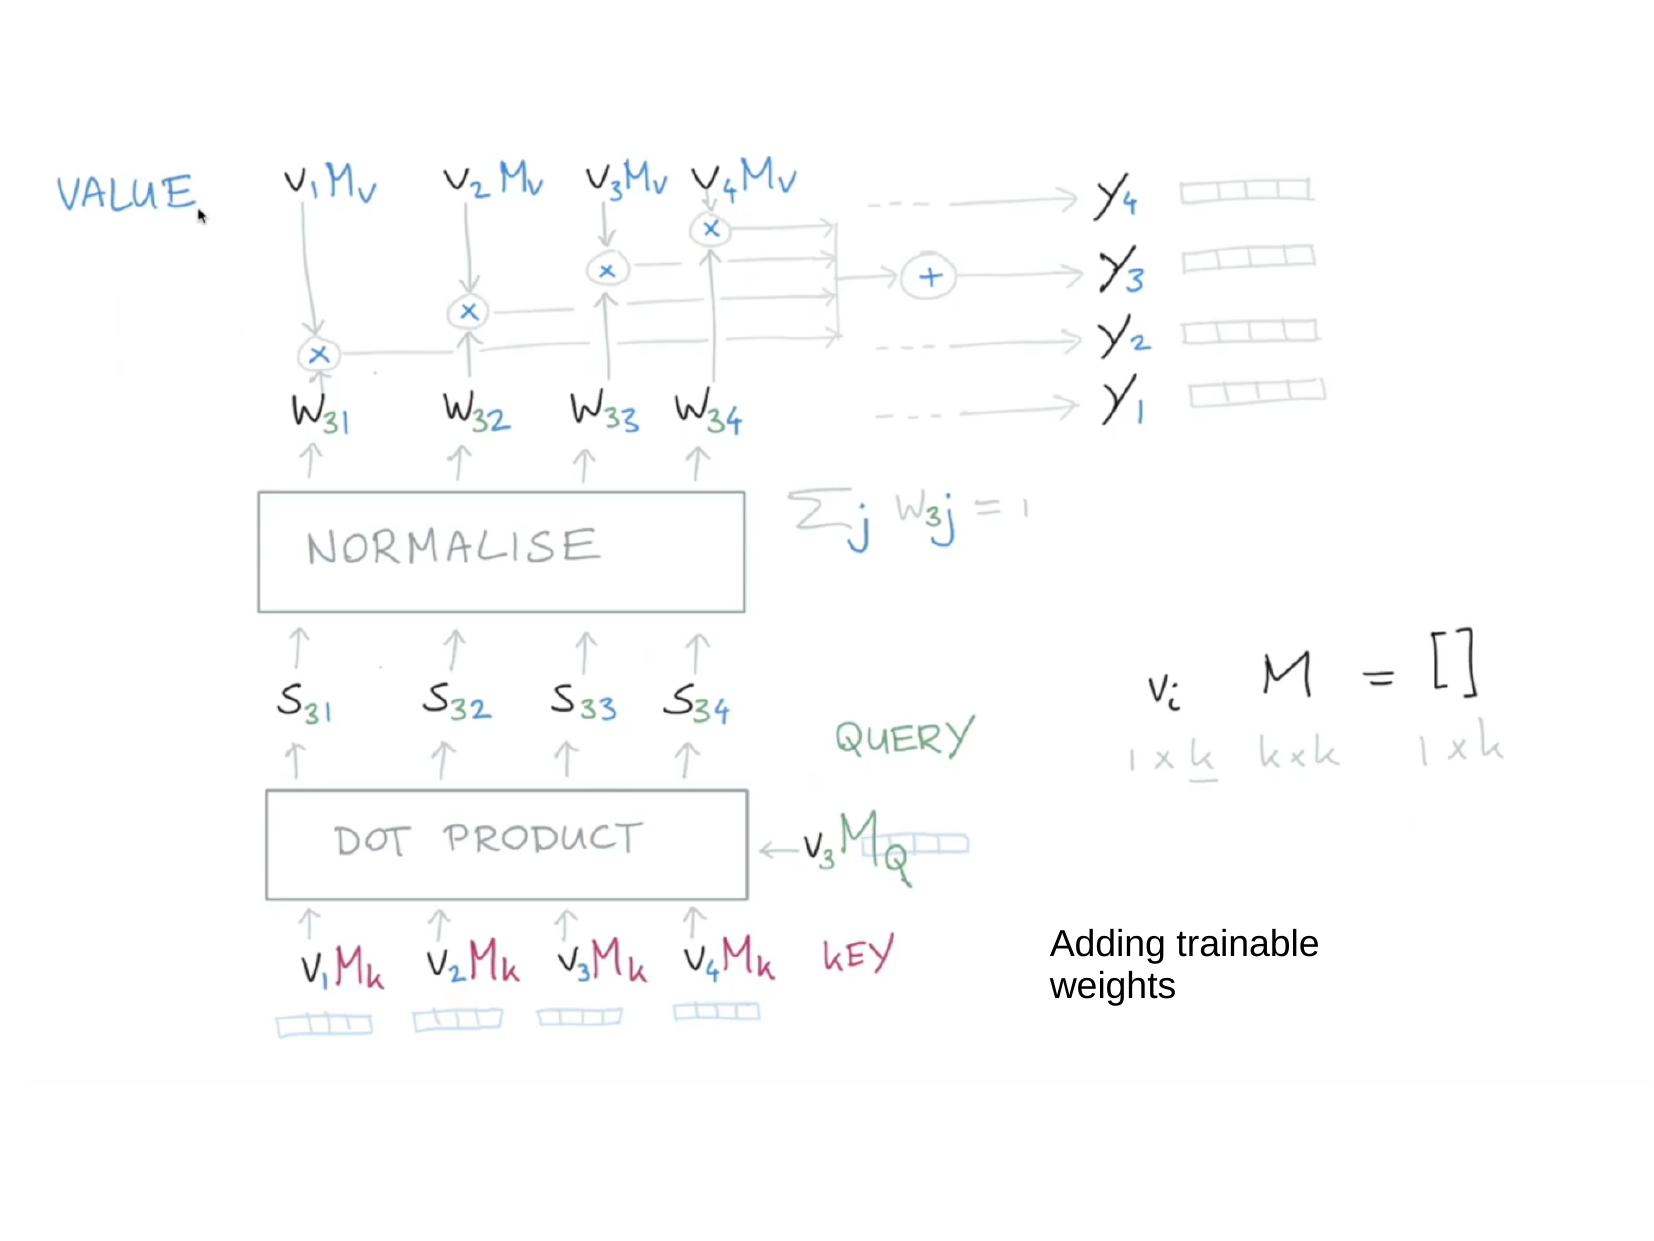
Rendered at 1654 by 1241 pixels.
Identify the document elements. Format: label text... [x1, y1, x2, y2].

text_box Adding trainable weights [1035, 915, 1411, 1014]
picture [11, 150, 1654, 1081]
